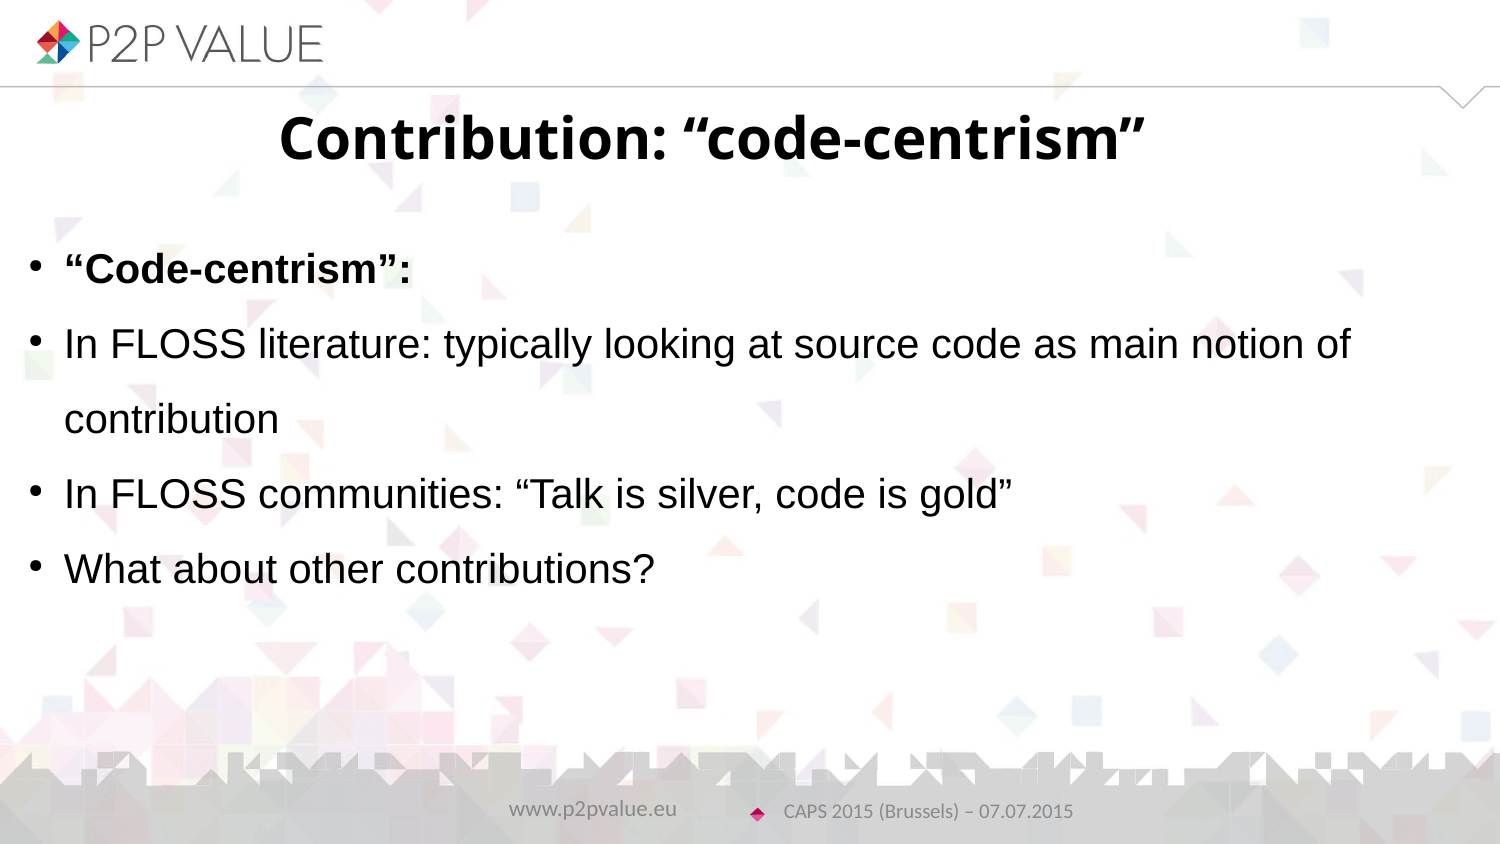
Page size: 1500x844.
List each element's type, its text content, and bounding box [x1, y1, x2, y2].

subtitle “Code-centrism”: In FLOSS literature: typically looking at source code as main notion of contribution In FLOSS communities: “Talk is silver, code is gold” What about other contributions? [15, 210, 1496, 766]
title Contribution: “code-centrism” [60, 92, 1366, 181]
picture [0, 0, 1500, 844]
text_box CAPS 2015 (Brussels) – 07.07.2015 [770, 787, 1463, 833]
text_box www.p2pvalue.eu [502, 786, 721, 827]
